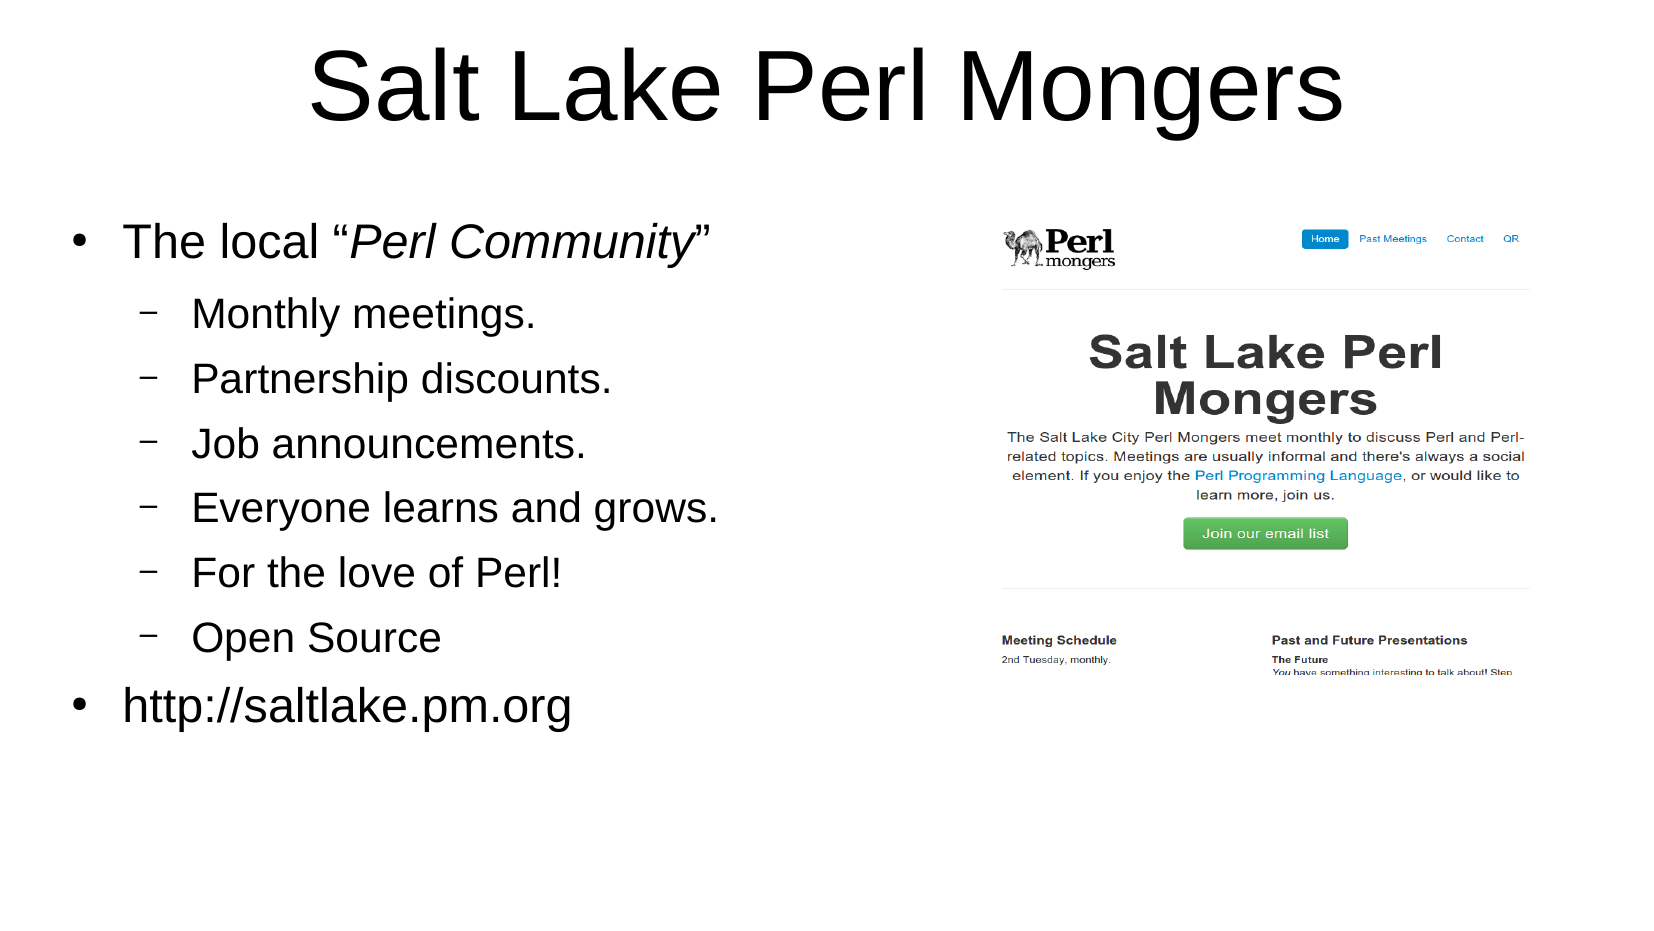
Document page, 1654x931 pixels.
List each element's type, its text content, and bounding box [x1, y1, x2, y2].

list The local “Perl Community” Monthly meetings. Partnership discounts. Job announcements. Everyone learns and grows. For the love of Perl! Open Source http://saltlake.pm.org [53, 214, 781, 736]
picture [947, 215, 1576, 676]
title Salt Lake Perl Mongers [82, 27, 1571, 145]
